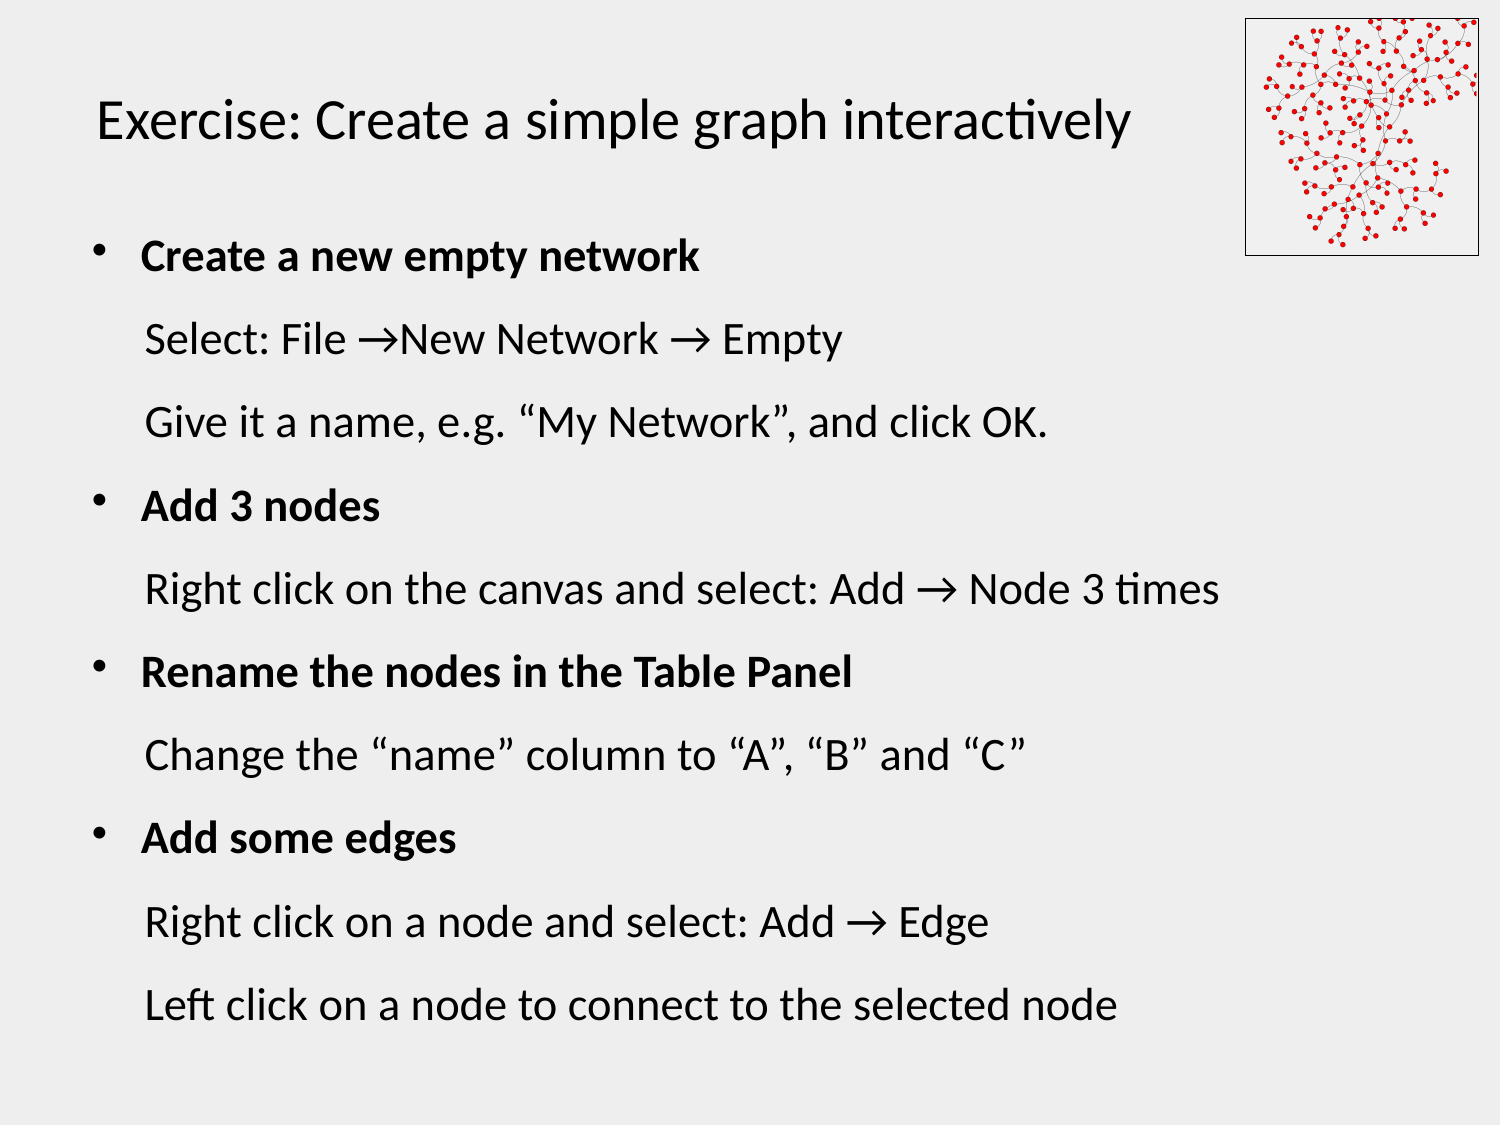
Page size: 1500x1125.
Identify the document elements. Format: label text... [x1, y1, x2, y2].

picture [1246, 19, 1478, 255]
text_box Create a new empty network Select: File →New Network → Empty Give it a name, e.g. “My Network”, and click OK. Add 3 nodes Right click on the canvas and select: Add → Node 3 times Rename the nodes in the Table Panel Change the “name” column to “A”, “B” and “C” Add some edges Right click on a node and select: Add → Edge Left click on a node to connect to the selected node [74, 224, 1470, 1035]
text_box Exercise: Create a simple graph interactively [0, 80, 1290, 152]
